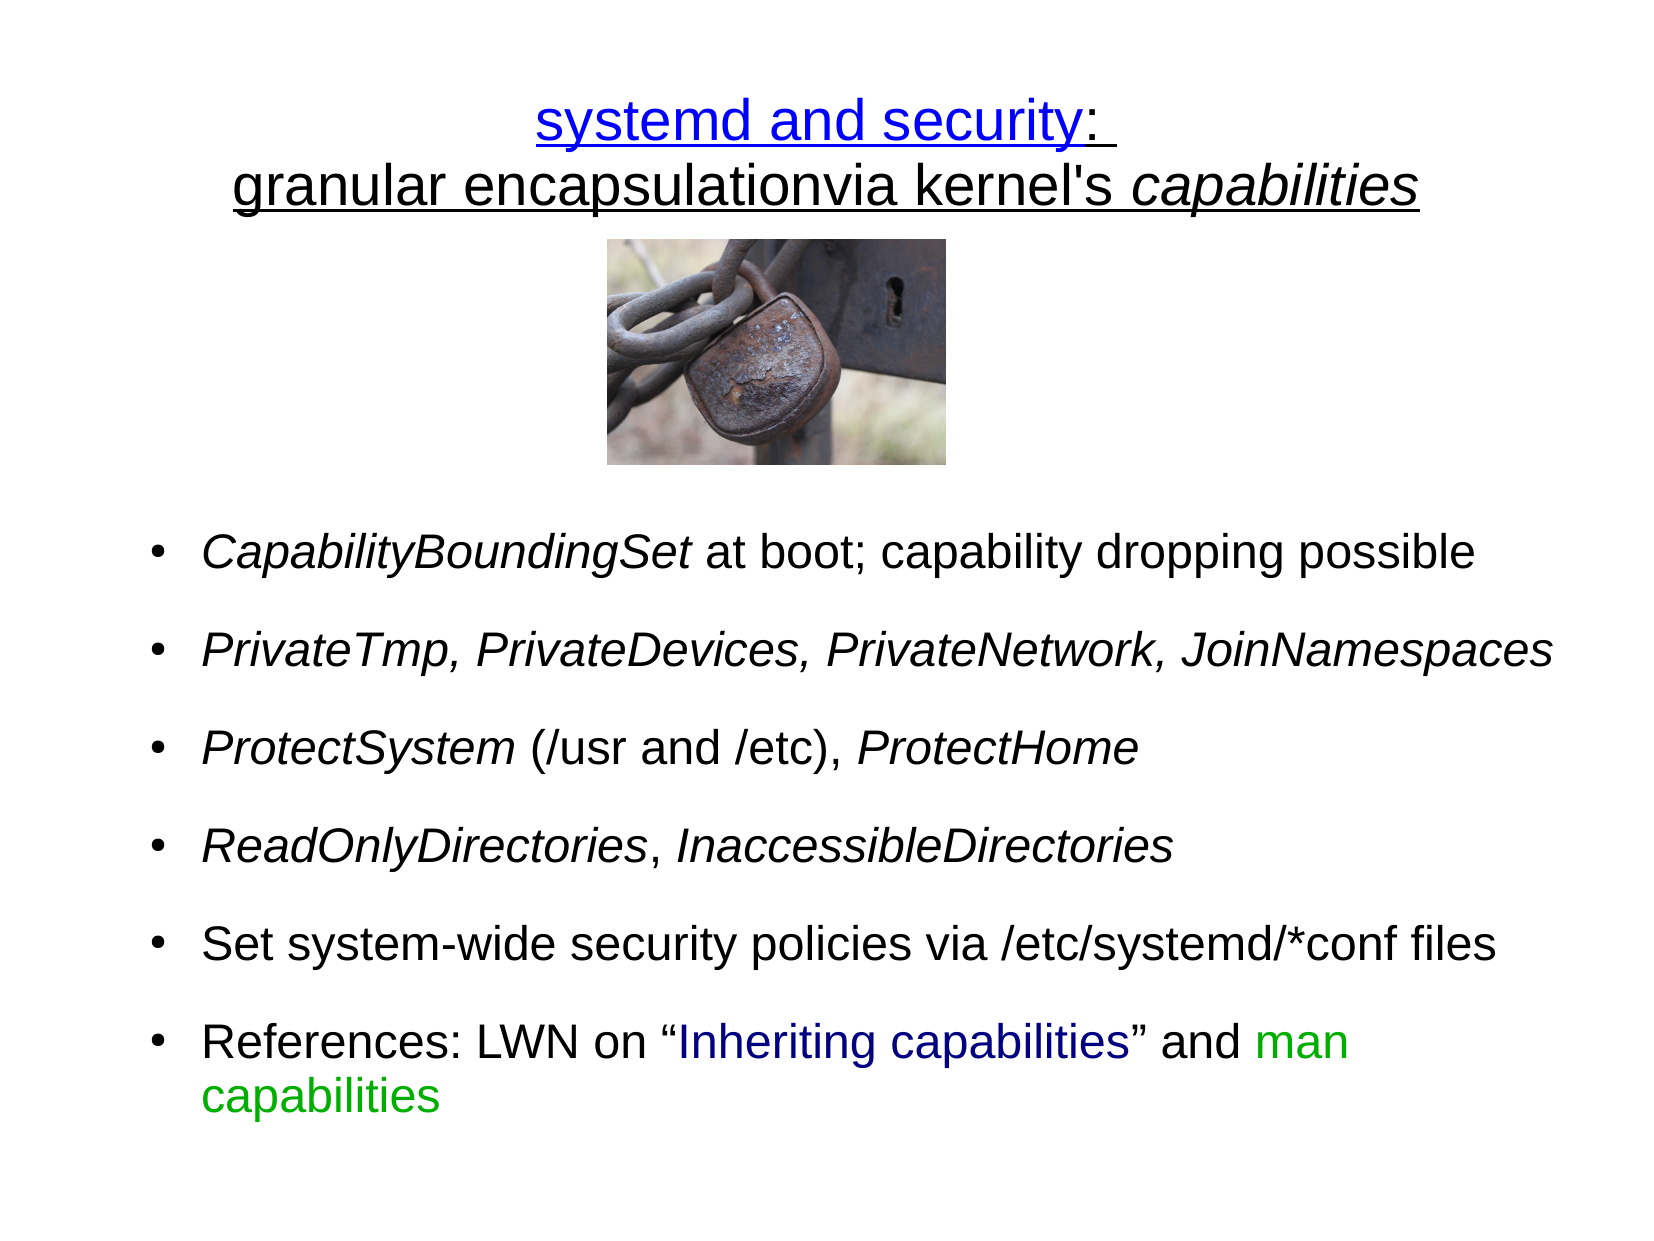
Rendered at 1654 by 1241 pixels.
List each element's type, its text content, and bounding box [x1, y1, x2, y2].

picture [607, 239, 946, 466]
title systemd and security: granular encapsulationvia kernel's capabilities [82, 49, 1571, 257]
list CapabilityBoundingSet at boot; capability dropping possible PrivateTmp, PrivateDevices, PrivateNetwork, JoinNamespaces ProtectSystem (/usr and /etc), ProtectHome ReadOnlyDirectories, InaccessibleDirectories Set system-wide security policies via /etc/systemd/*conf files References: LWN on “Inheriting capabilities” and man capabilities [132, 525, 1561, 1141]
